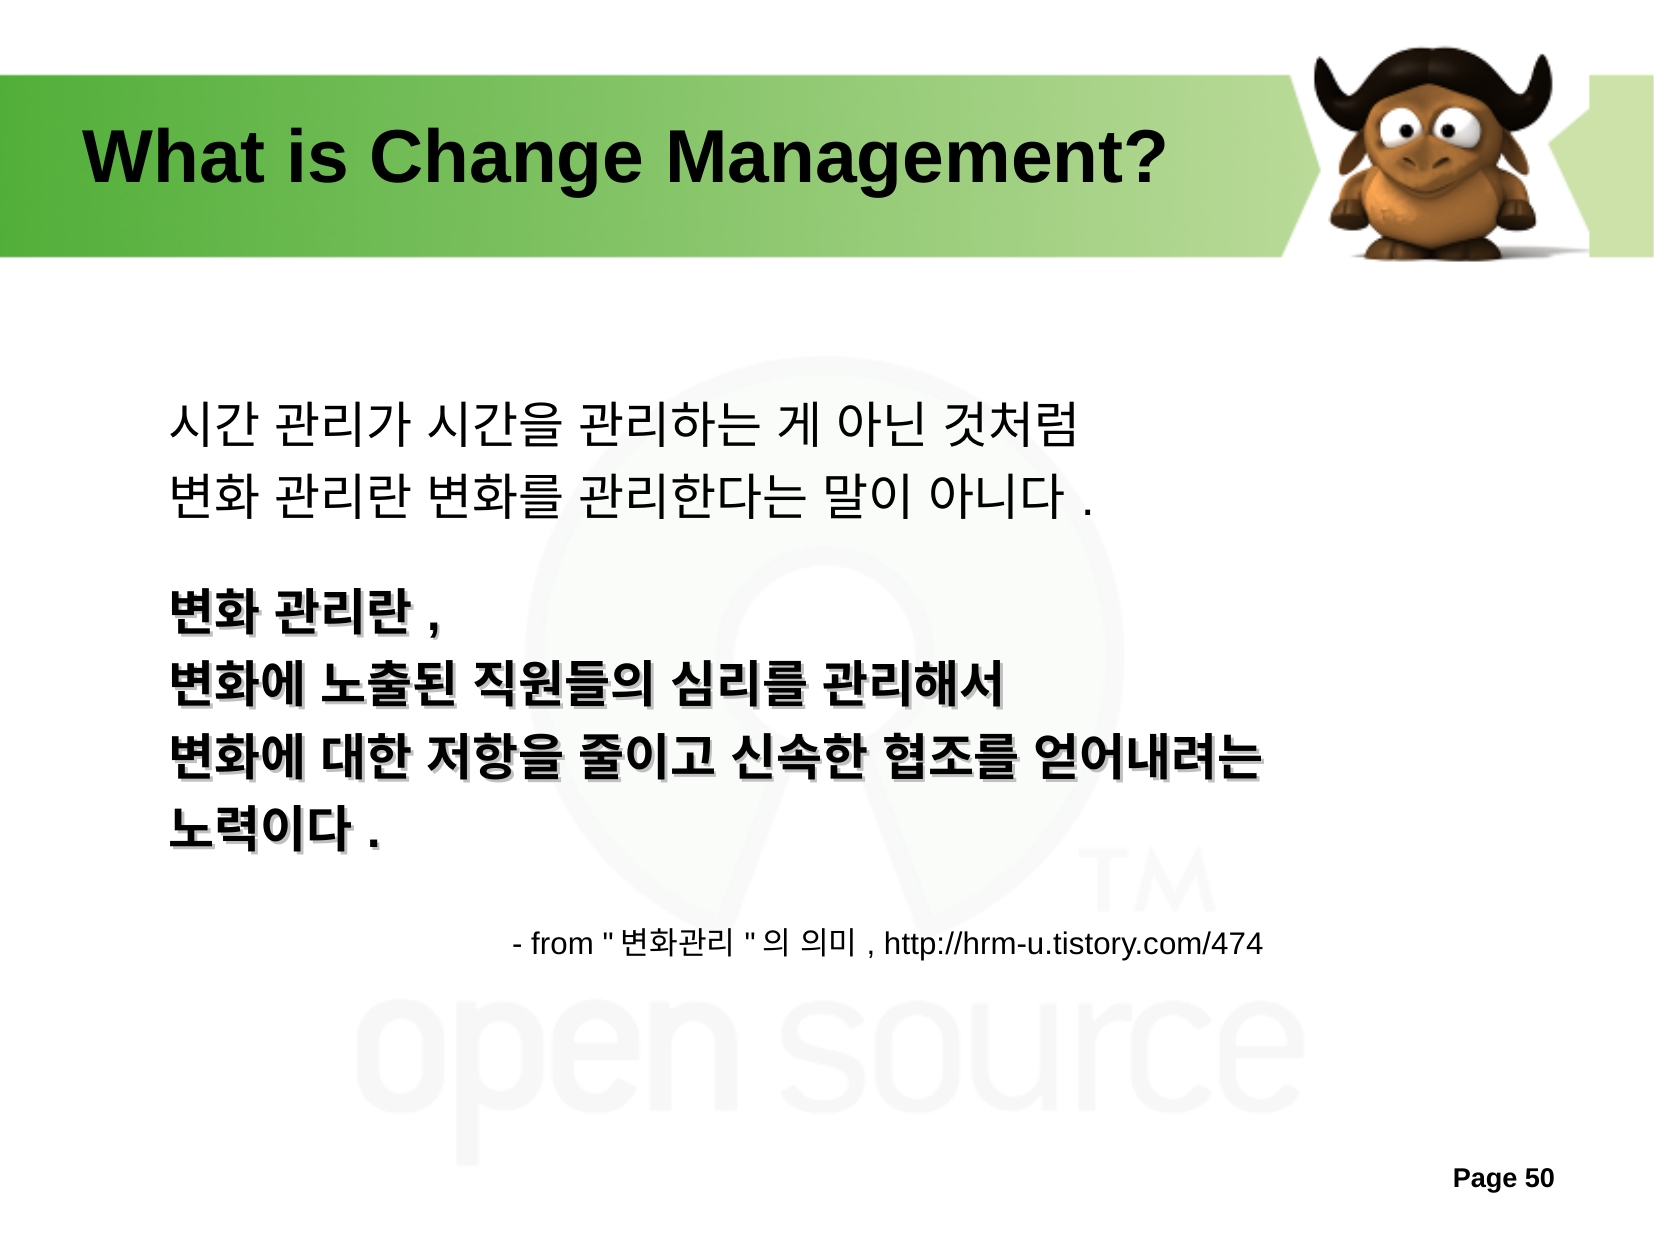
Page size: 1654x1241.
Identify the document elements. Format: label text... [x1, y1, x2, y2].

picture [0, 0, 1654, 1241]
title What is Change Management? [82, 49, 1571, 257]
text_box 시간 관리가 시간을 관리하는 게 아닌 것처럼 변화 관리란 변화를 관리한다는 말이 아니다. 변화 관리란, 변화에 노출된 직원들의 심리를 관리해서 변화에 대한 저항을 줄이고 신속한 협조를 얻어내려는 노력이다. - from "변화관리"의 의미, http://hrm-u.tistory.com/474 [153, 377, 1418, 1075]
